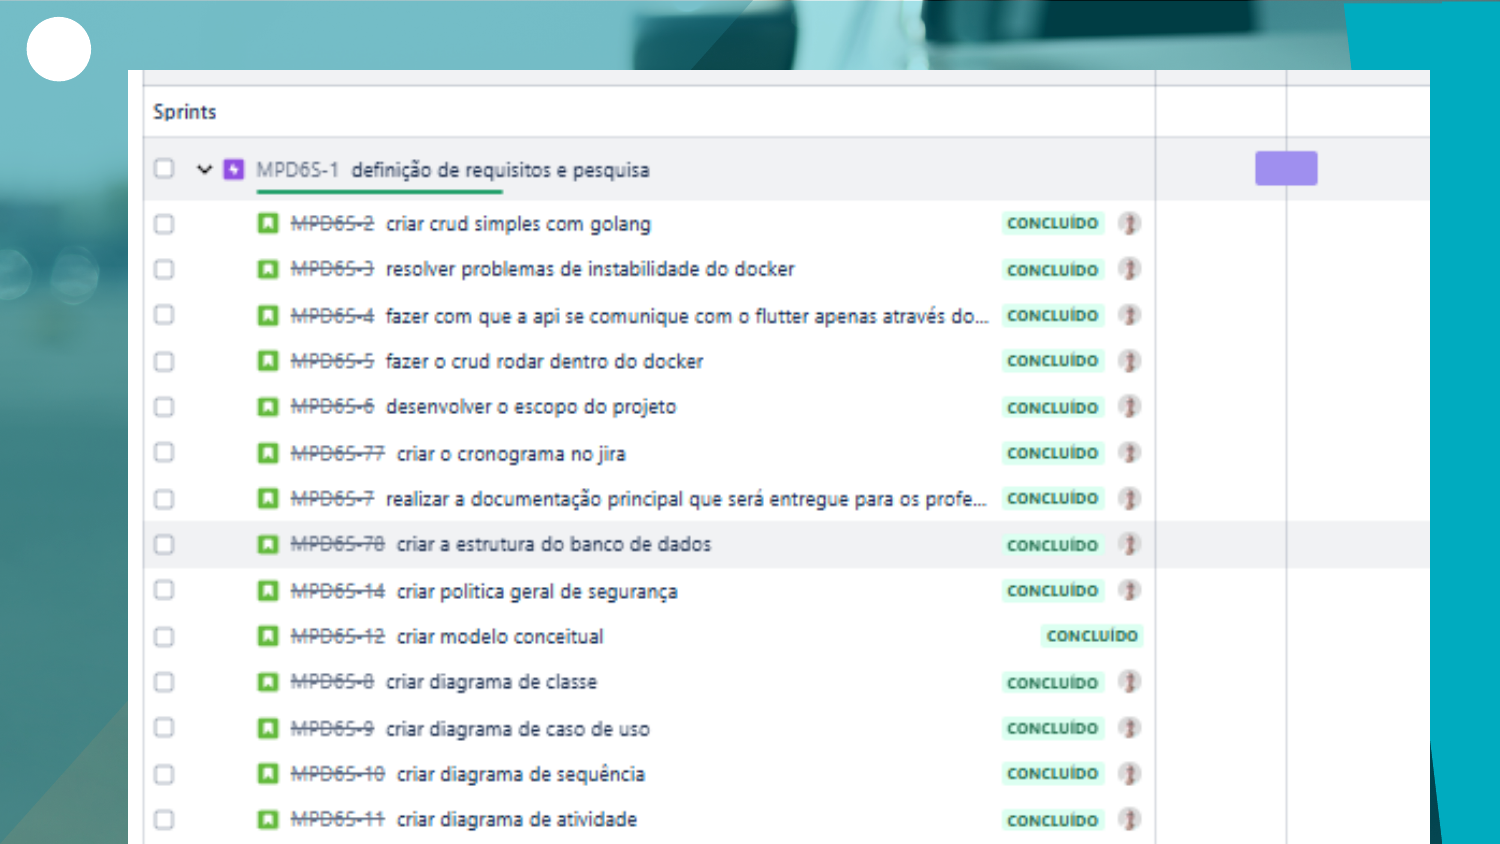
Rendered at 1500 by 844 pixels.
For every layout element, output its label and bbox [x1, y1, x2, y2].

text_box [27, 17, 91, 81]
picture [0, 0, 1500, 844]
